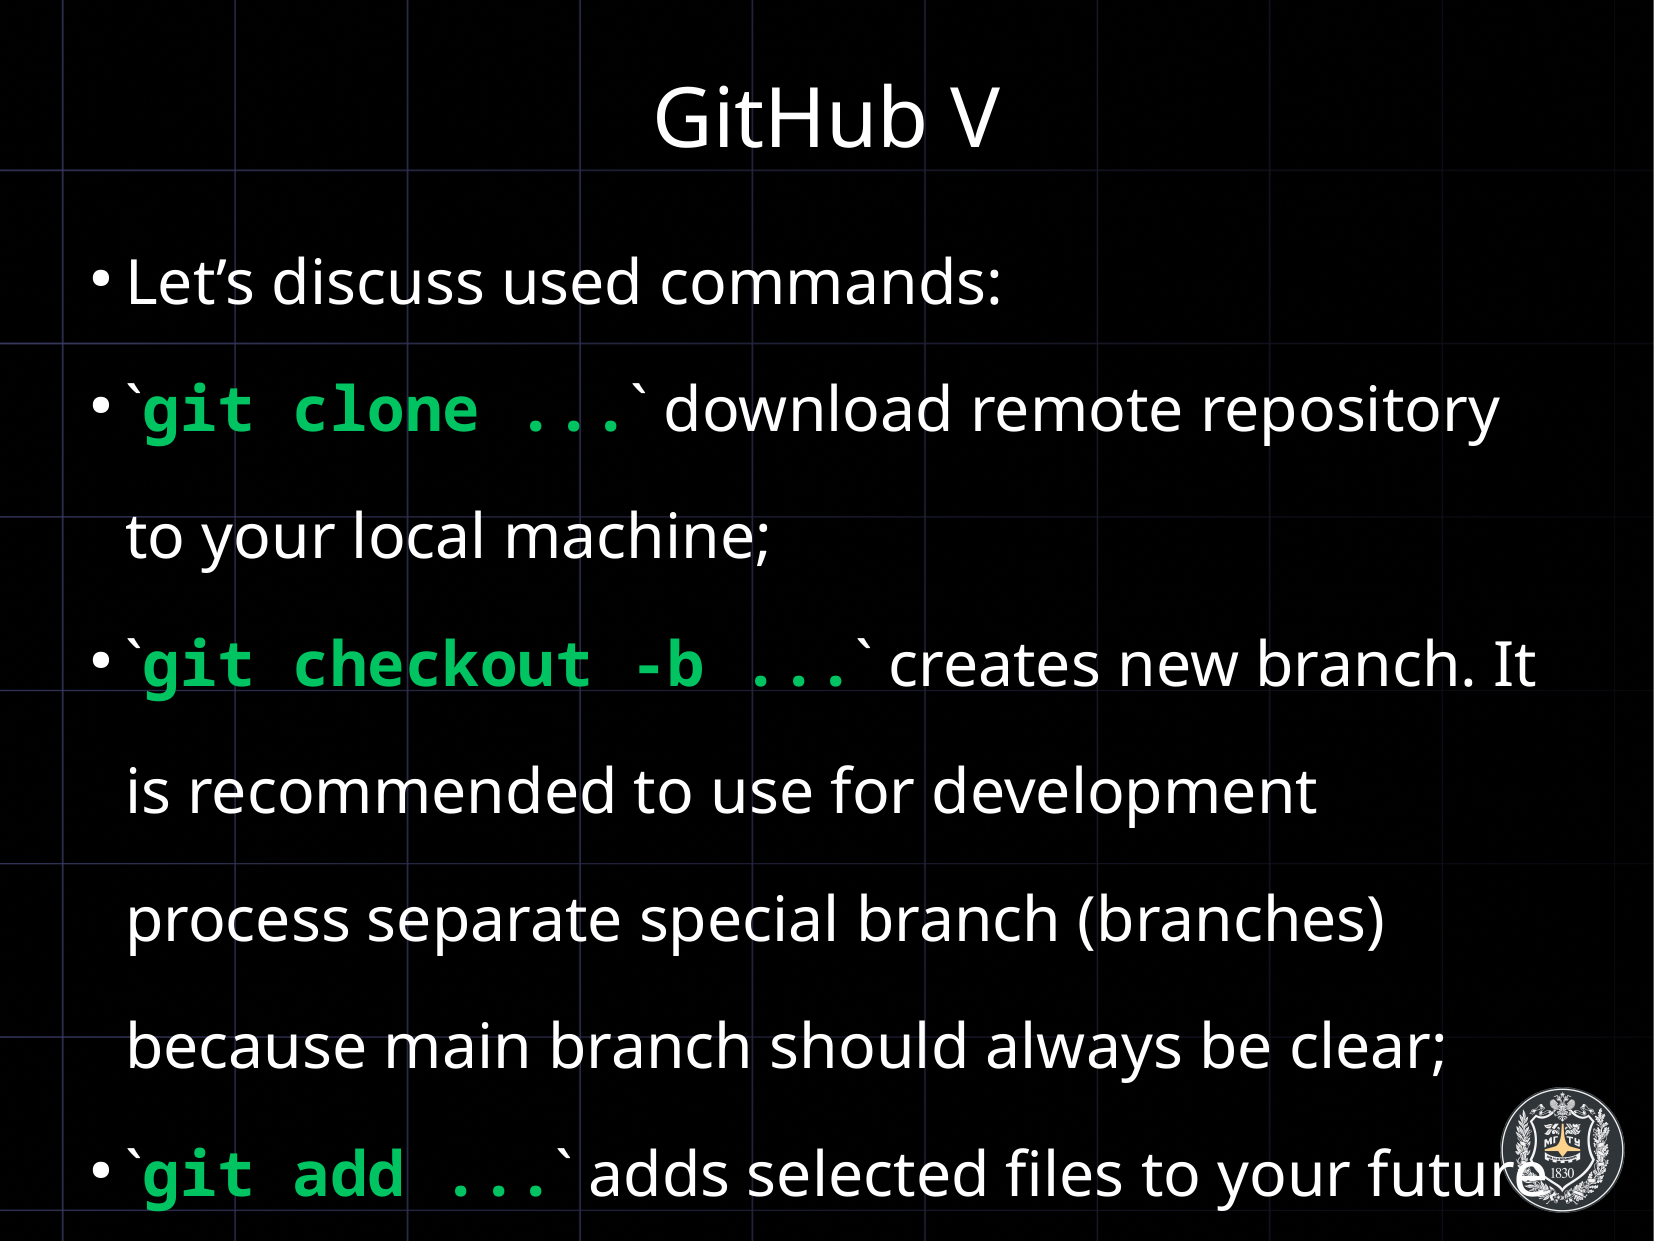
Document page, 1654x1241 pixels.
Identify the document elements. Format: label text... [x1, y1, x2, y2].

text_box Let’s discuss used commands: `git clone ...` download remote repository to your local machine; `git checkout -b ...` creates new branch. It is recommended to use for development process separate special branch (branches) because main branch should always be clear; `git add ...` adds selected files to your future commit (files addition to current branch); [75, 187, 1576, 1126]
picture [0, 0, 1654, 1241]
title GitHub V [82, 37, 1571, 187]
